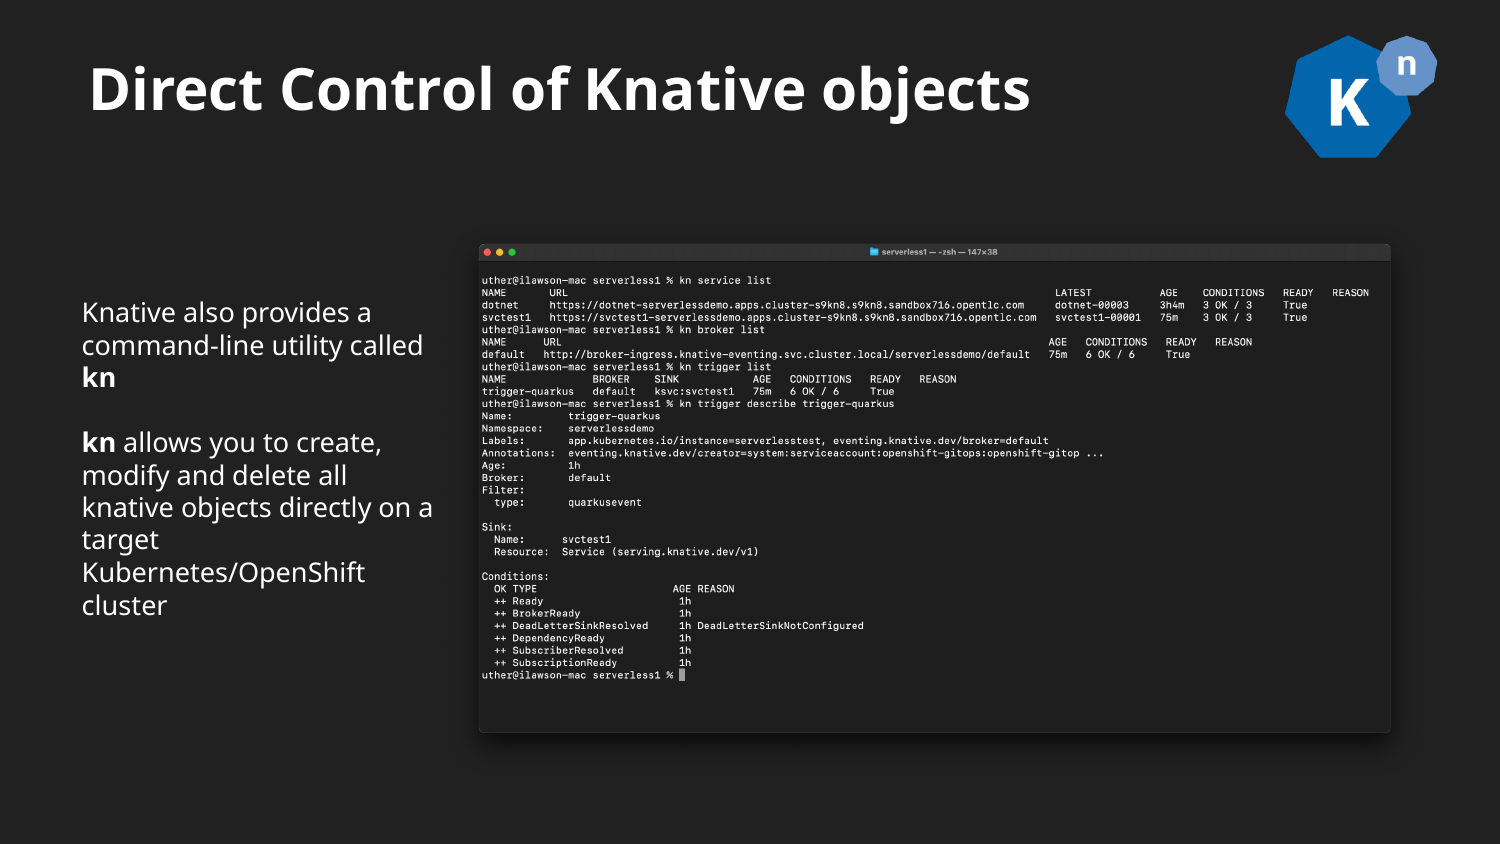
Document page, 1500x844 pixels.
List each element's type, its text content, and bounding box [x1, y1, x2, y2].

text_box Direct Control of Knative objects [73, 45, 1133, 139]
picture [1274, 7, 1445, 177]
text_box Knative also provides a command-line utility called kn kn allows you to create, modify and delete all knative objects directly on a target Kubernetes/OpenShift cluster [66, 280, 444, 736]
picture [444, 220, 1425, 779]
